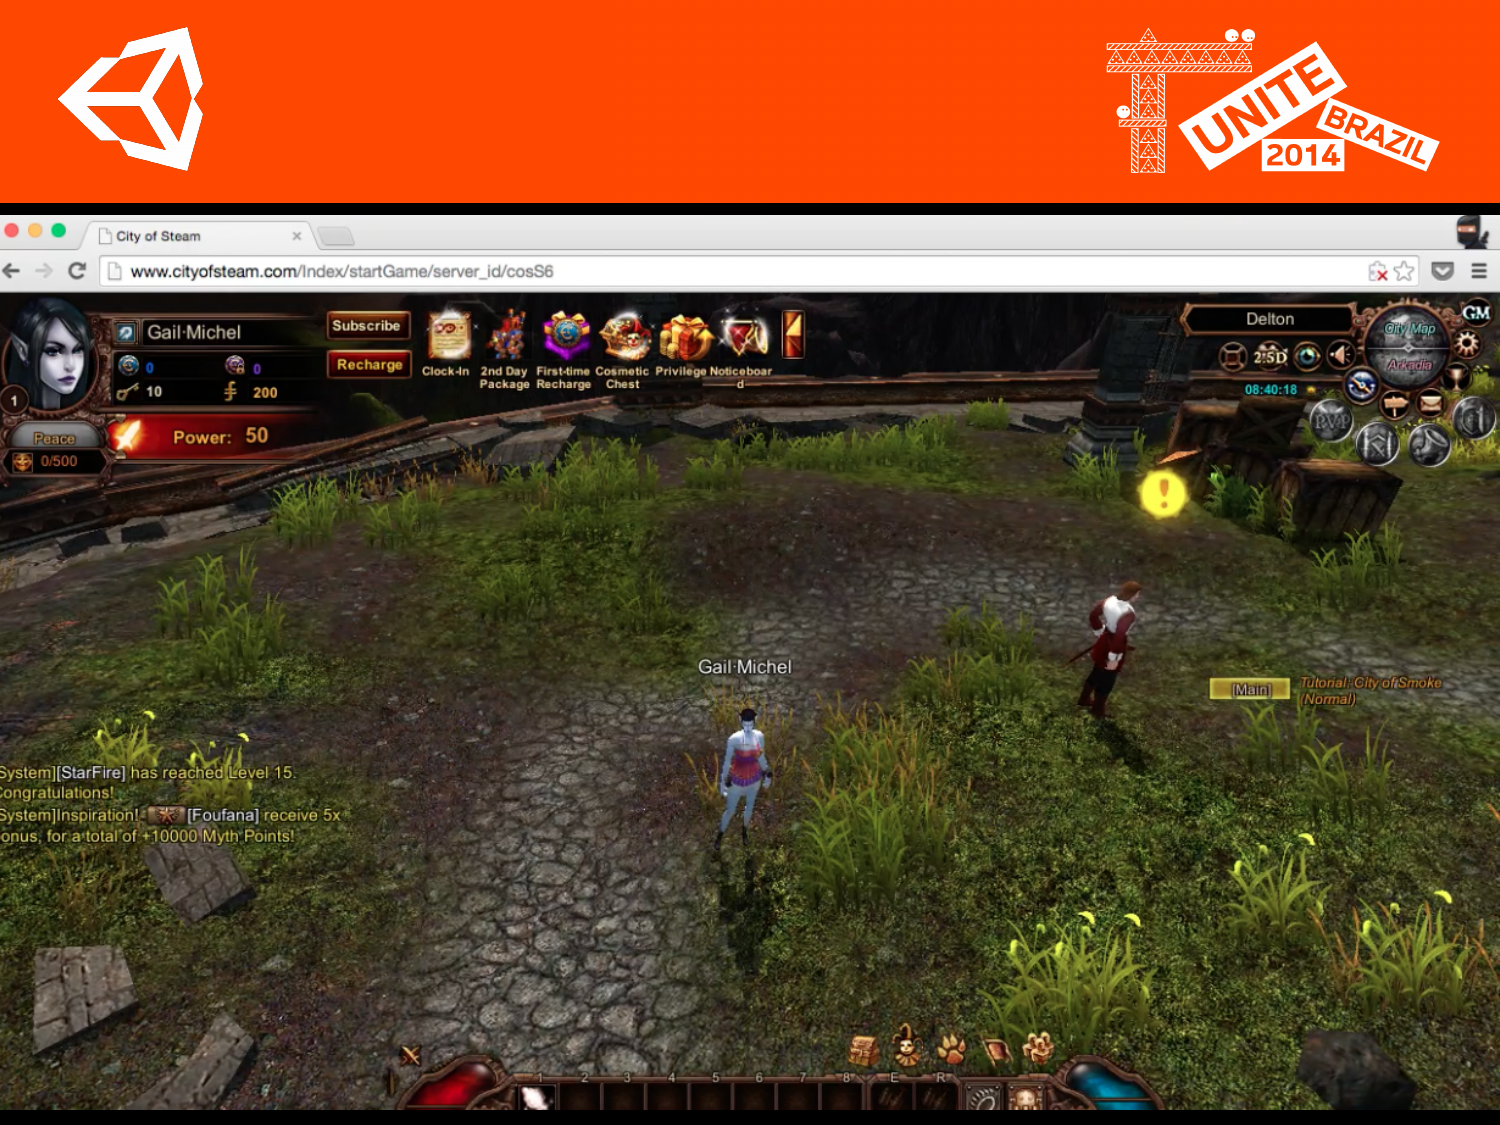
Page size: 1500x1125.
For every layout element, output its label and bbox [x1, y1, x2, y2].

picture [0, 215, 1500, 1110]
picture [56, 26, 203, 171]
